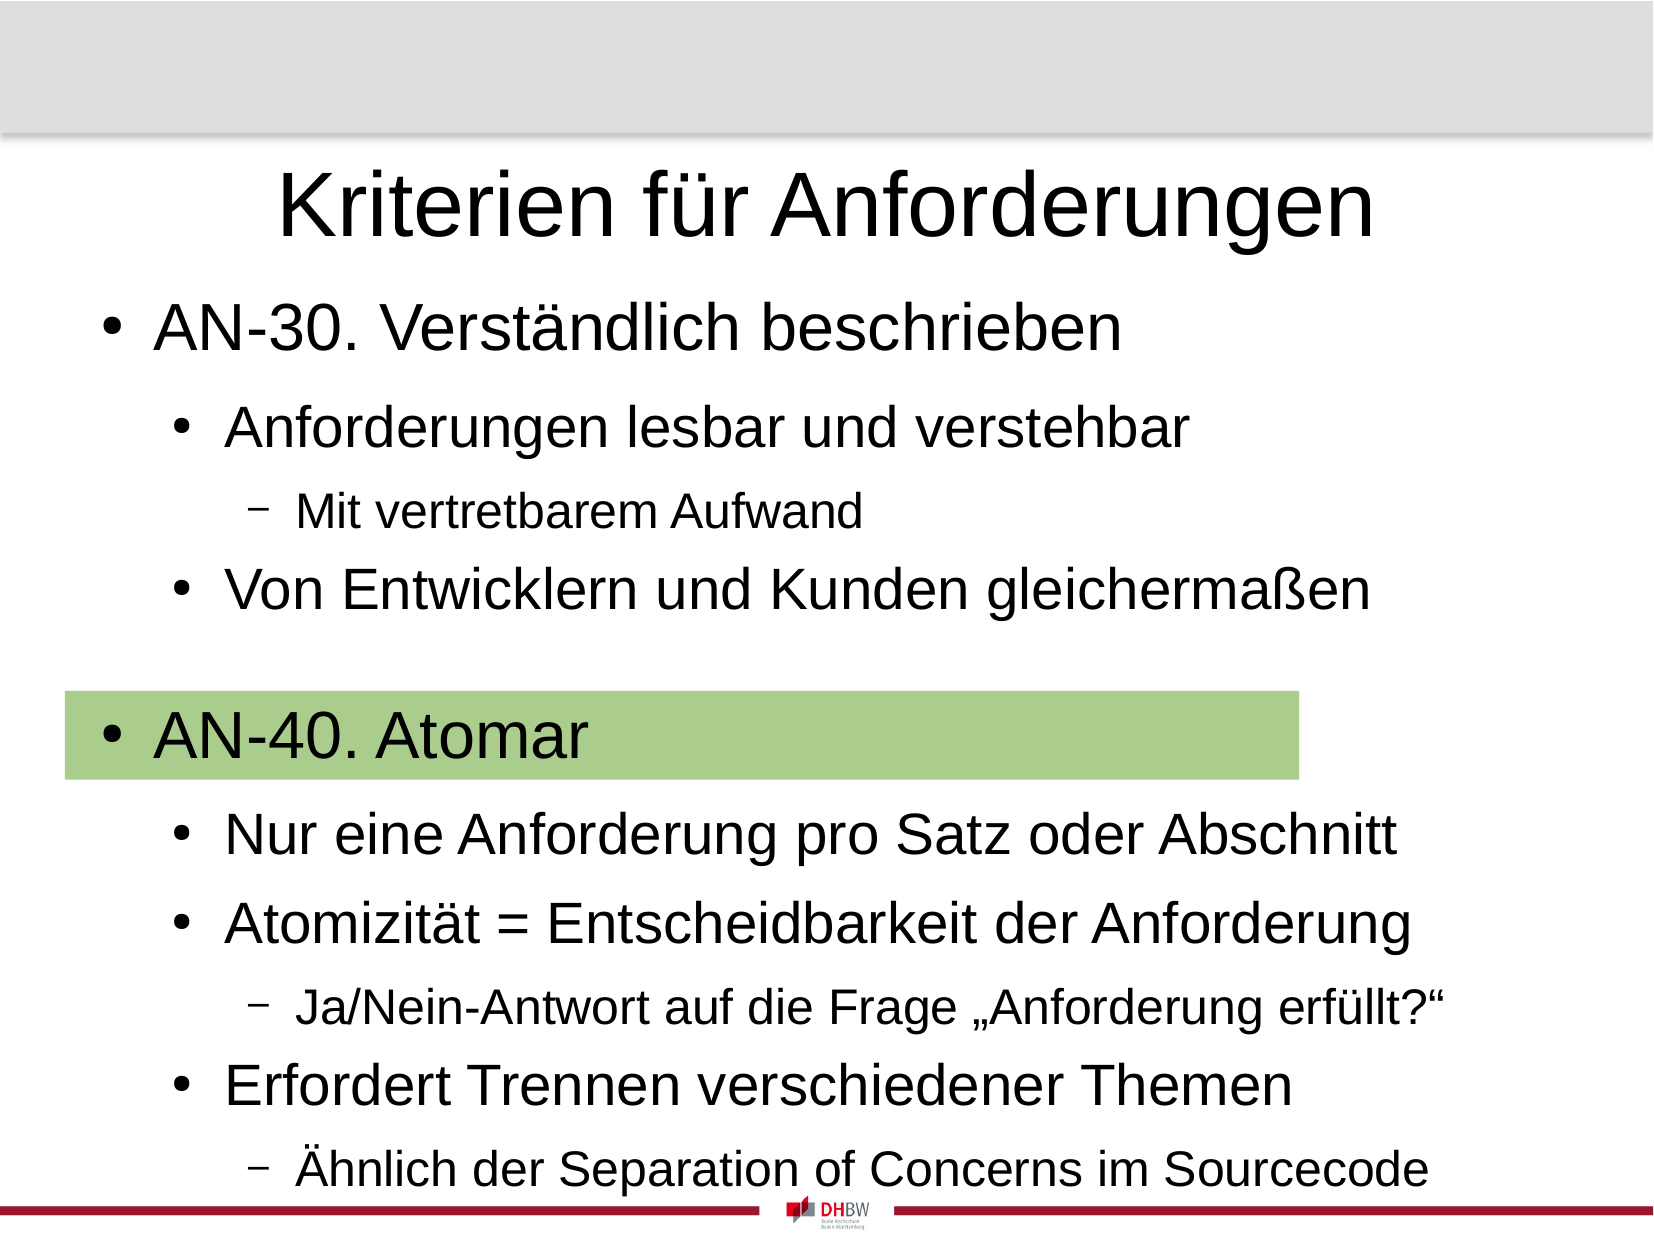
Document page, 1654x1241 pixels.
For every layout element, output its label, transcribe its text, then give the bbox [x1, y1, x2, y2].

text_box [64, 690, 82, 780]
picture [0, 1, 1654, 1237]
list AN-30. Verständlich beschrieben Anforderungen lesbar und verstehbar Mit vertretbarem Aufwand Von Entwicklern und Kunden gleichermaßen AN-40. Atomar Nur eine Anforderung pro Satz oder Abschnitt Atomizität = Entscheidbarkeit der Anforderung Ja/Nein-Antwort auf die Frage „Anforderung erfüllt?“ Erfordert Trennen verschiedener Themen Ähnlich der Separation of Concerns im Sourcecode [82, 290, 1571, 1197]
title Kriterien für Anforderungen [82, 147, 1571, 257]
